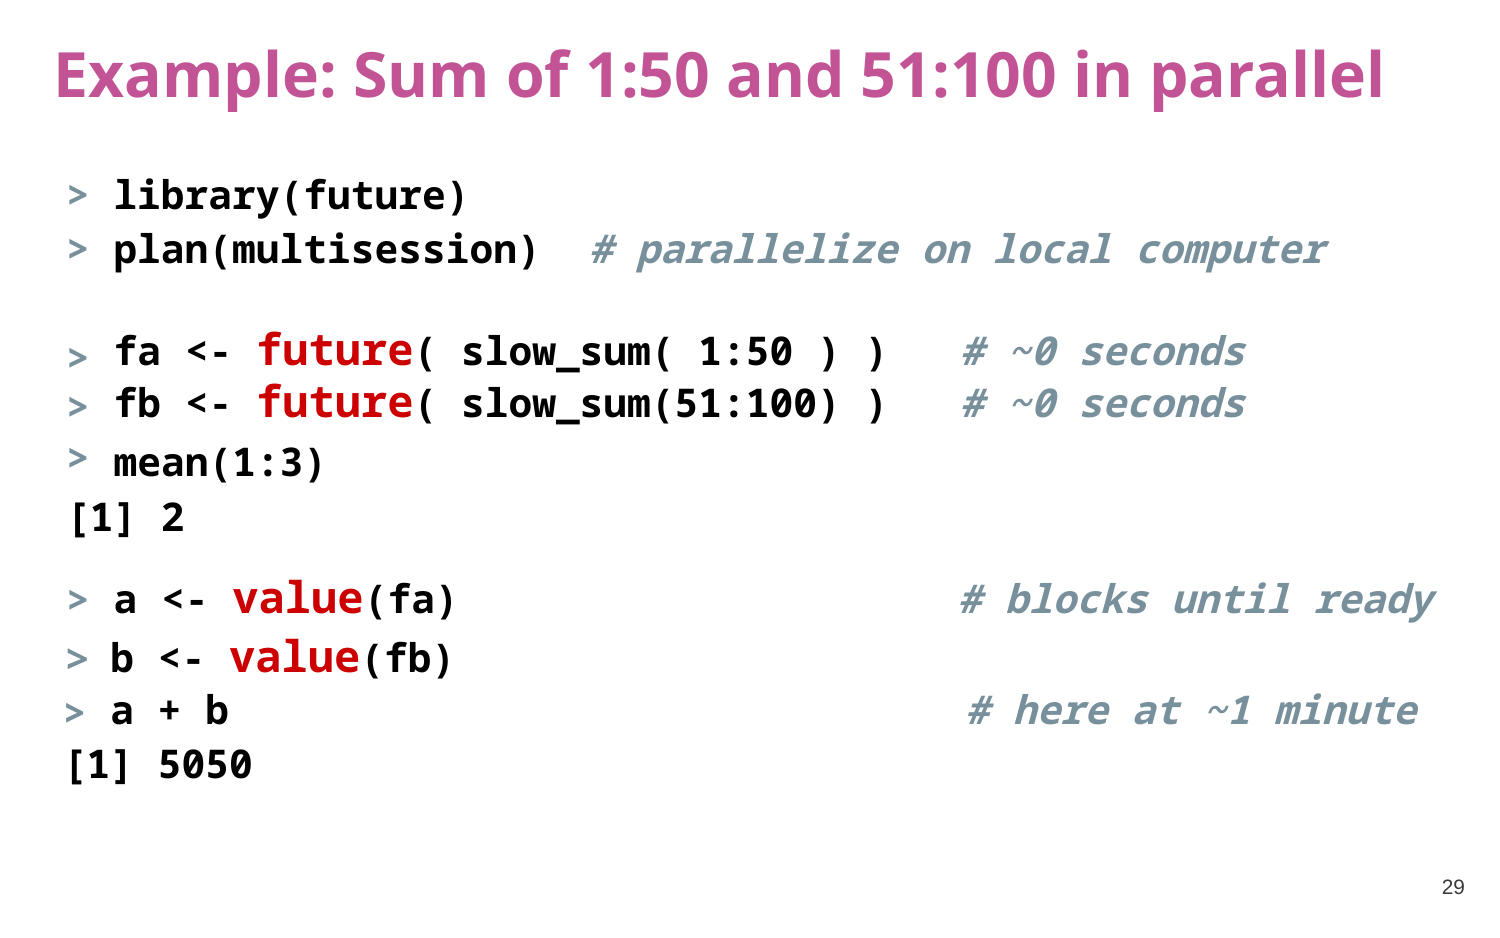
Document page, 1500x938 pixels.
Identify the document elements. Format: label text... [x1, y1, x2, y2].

list fa <- future( slow_sum( 1:50 ) ) # ~0 seconds > [51, 299, 1449, 350]
list > library(future) > plan(multisession) # parallelize on local computer > [51, 730, 1449, 850]
list b <- value(fb) > [47, 605, 1446, 662]
list > library(future) > plan(multisession) # parallelize on local computer > [51, 147, 1449, 299]
title Example: Sum of 1:50 and 51:100 in parallel [38, 20, 1463, 136]
list mean(1:3) [1] 2 > [51, 415, 1449, 546]
list a + b # here at ~1 minute [1] 5050 [47, 662, 1446, 793]
list a <- value(fa) # blocks until ready [51, 546, 1449, 611]
slide_number <number> [1389, 849, 1480, 922]
list fb <- future( slow_sum(51:100) ) # ~0 seconds > [51, 350, 1449, 415]
